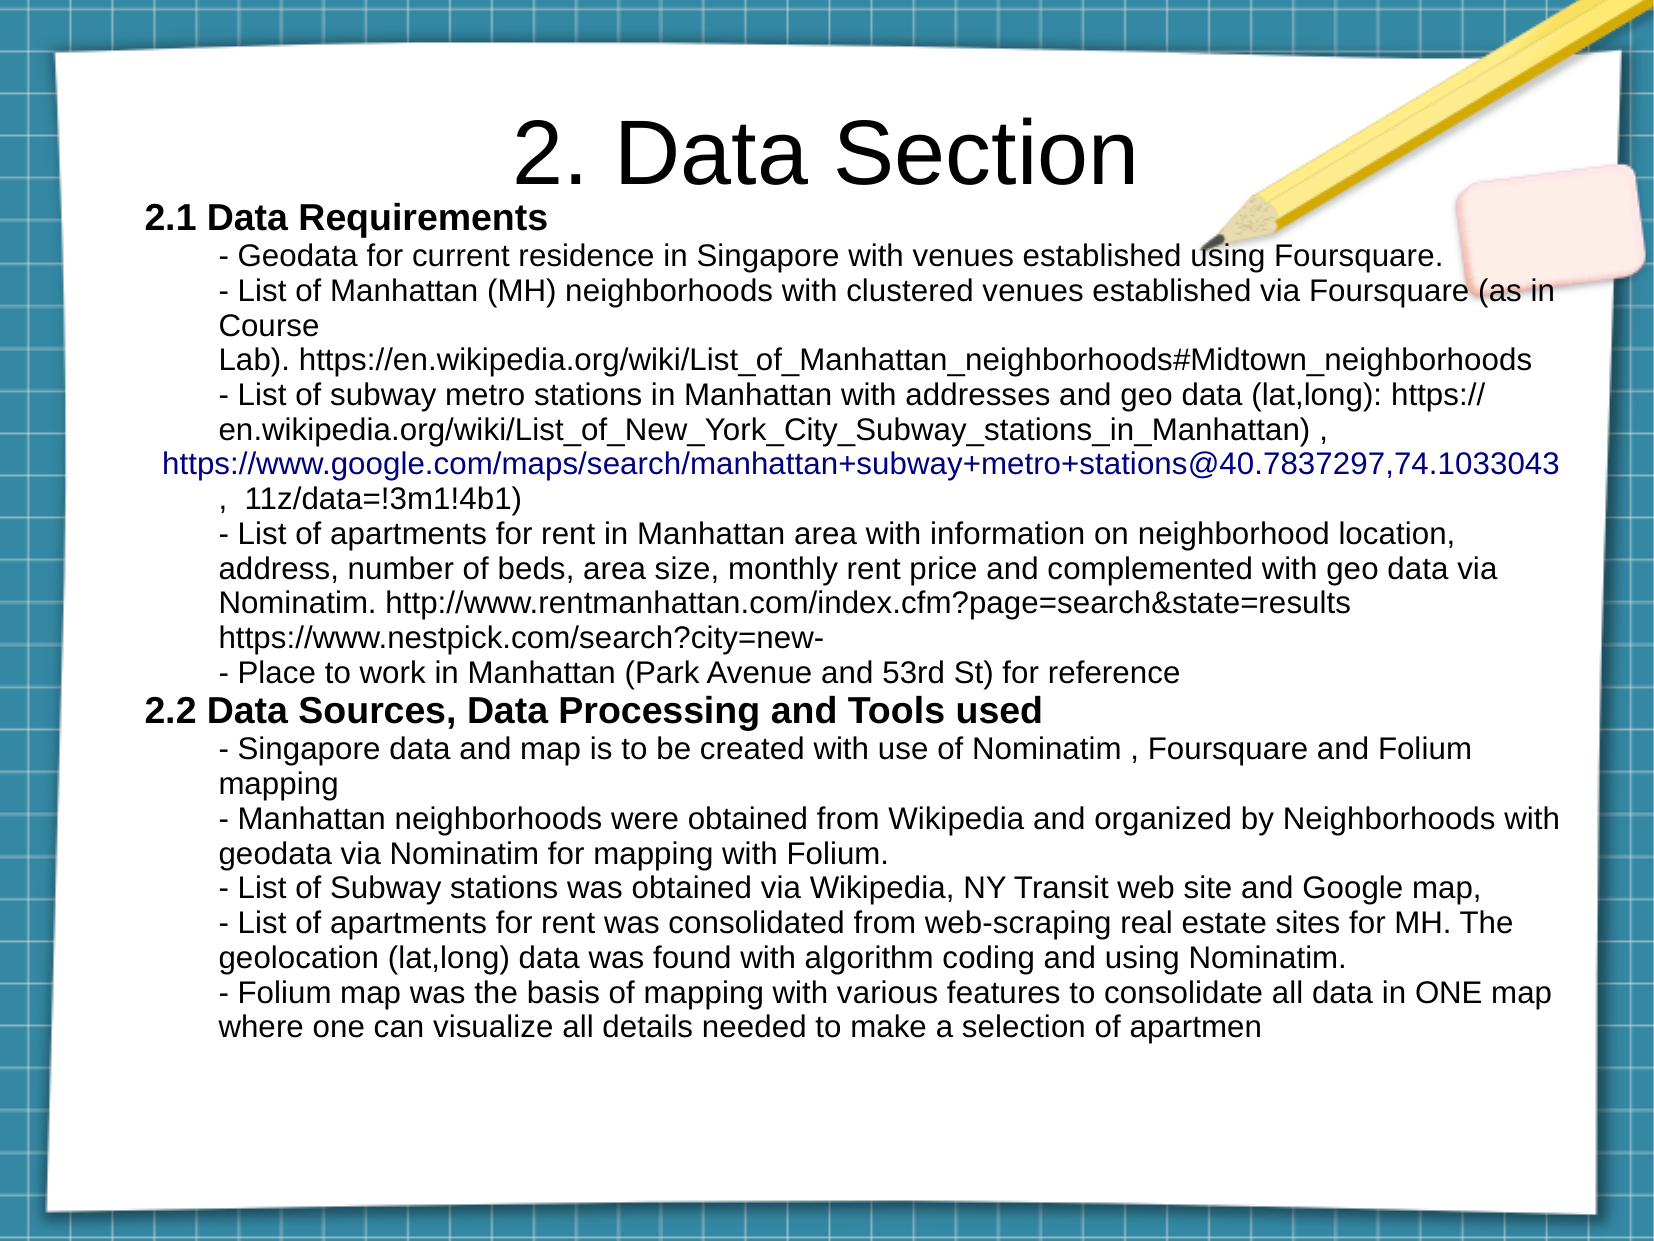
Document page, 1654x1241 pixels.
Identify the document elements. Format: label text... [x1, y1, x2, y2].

text_box 2.1 Data Requirements - Geodata for current residence in Singapore with venues established using Foursquare. - List of Manhattan (MH) neighborhoods with clustered venues established via Foursquare (as in Course Lab). https://en.wikipedia.org/wiki/List_of_Manhattan_neighborhoods#Midtown_neighborhoods - List of subway metro stations in Manhattan with addresses and geo data (lat,long): https:// en.wikipedia.org/wiki/List_of_New_York_City_Subway_stations_in_Manhattan) , https://www.google.com/maps/search/manhattan+subway+metro+stations@40.7837297,74.1033043 , 11z/data=!3m1!4b1) - List of apartments for rent in Manhattan area with information on neighborhood location, address, number of beds, area size, monthly rent price and complemented with geo data via Nominatim. http://www.rentmanhattan.com/index.cfm?page=search&state=results https://www.nestpick.com/search?city=new- - Place to work in Manhattan (Park Avenue and 53rd St) for reference 2.2 Data Sources, Data Processing and Tools used - Singapore data and map is to be created with use of Nominatim , Foursquare and Folium mapping - Manhattan neighborhoods were obtained from Wikipedia and organized by Neighborhoods with geodata via Nominatim for mapping with Folium. - List of Subway stations was obtained via Wikipedia, NY Transit web site and Google map, - List of apartments for rent was consolidated from web-scraping real estate sites for MH. The geolocation (lat,long) data was found with algorithm coding and using Nominatim. - Folium map was the basis of mapping with various features to consolidate all data in ONE map where one can visualize all details needed to make a selection of apartmen [82, 188, 1583, 1241]
title 2. Data Section [82, 49, 1571, 188]
picture [0, 0, 1654, 1241]
